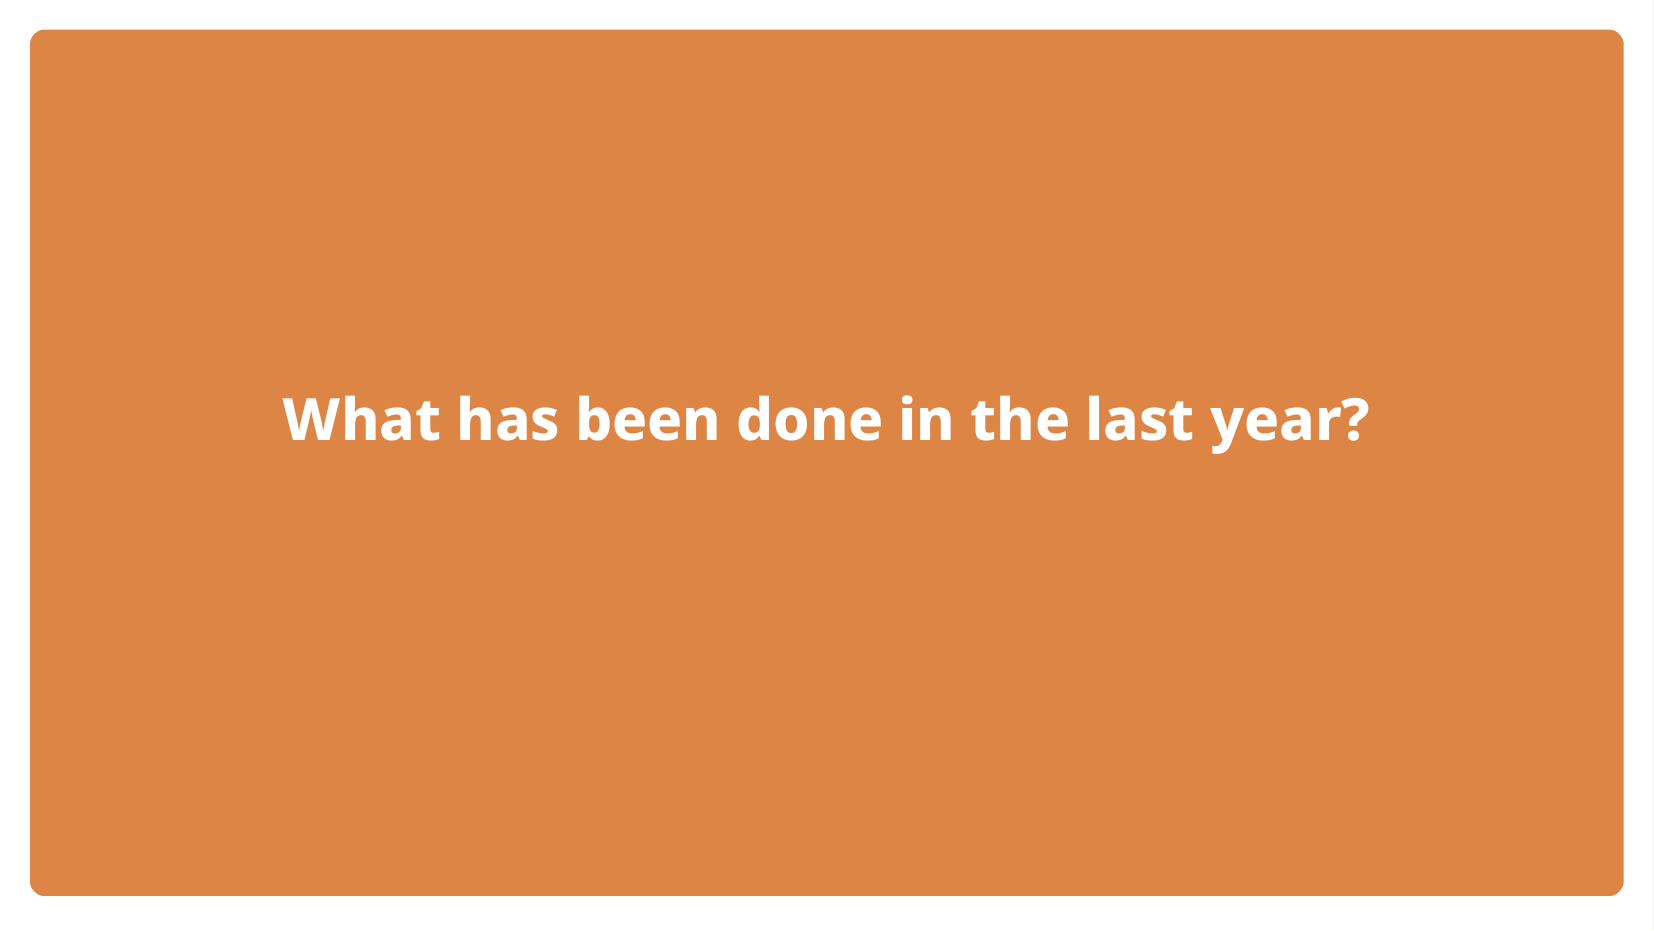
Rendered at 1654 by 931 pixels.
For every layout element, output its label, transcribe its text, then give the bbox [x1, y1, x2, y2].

title What has been done in the last year? [118, 236, 1536, 458]
